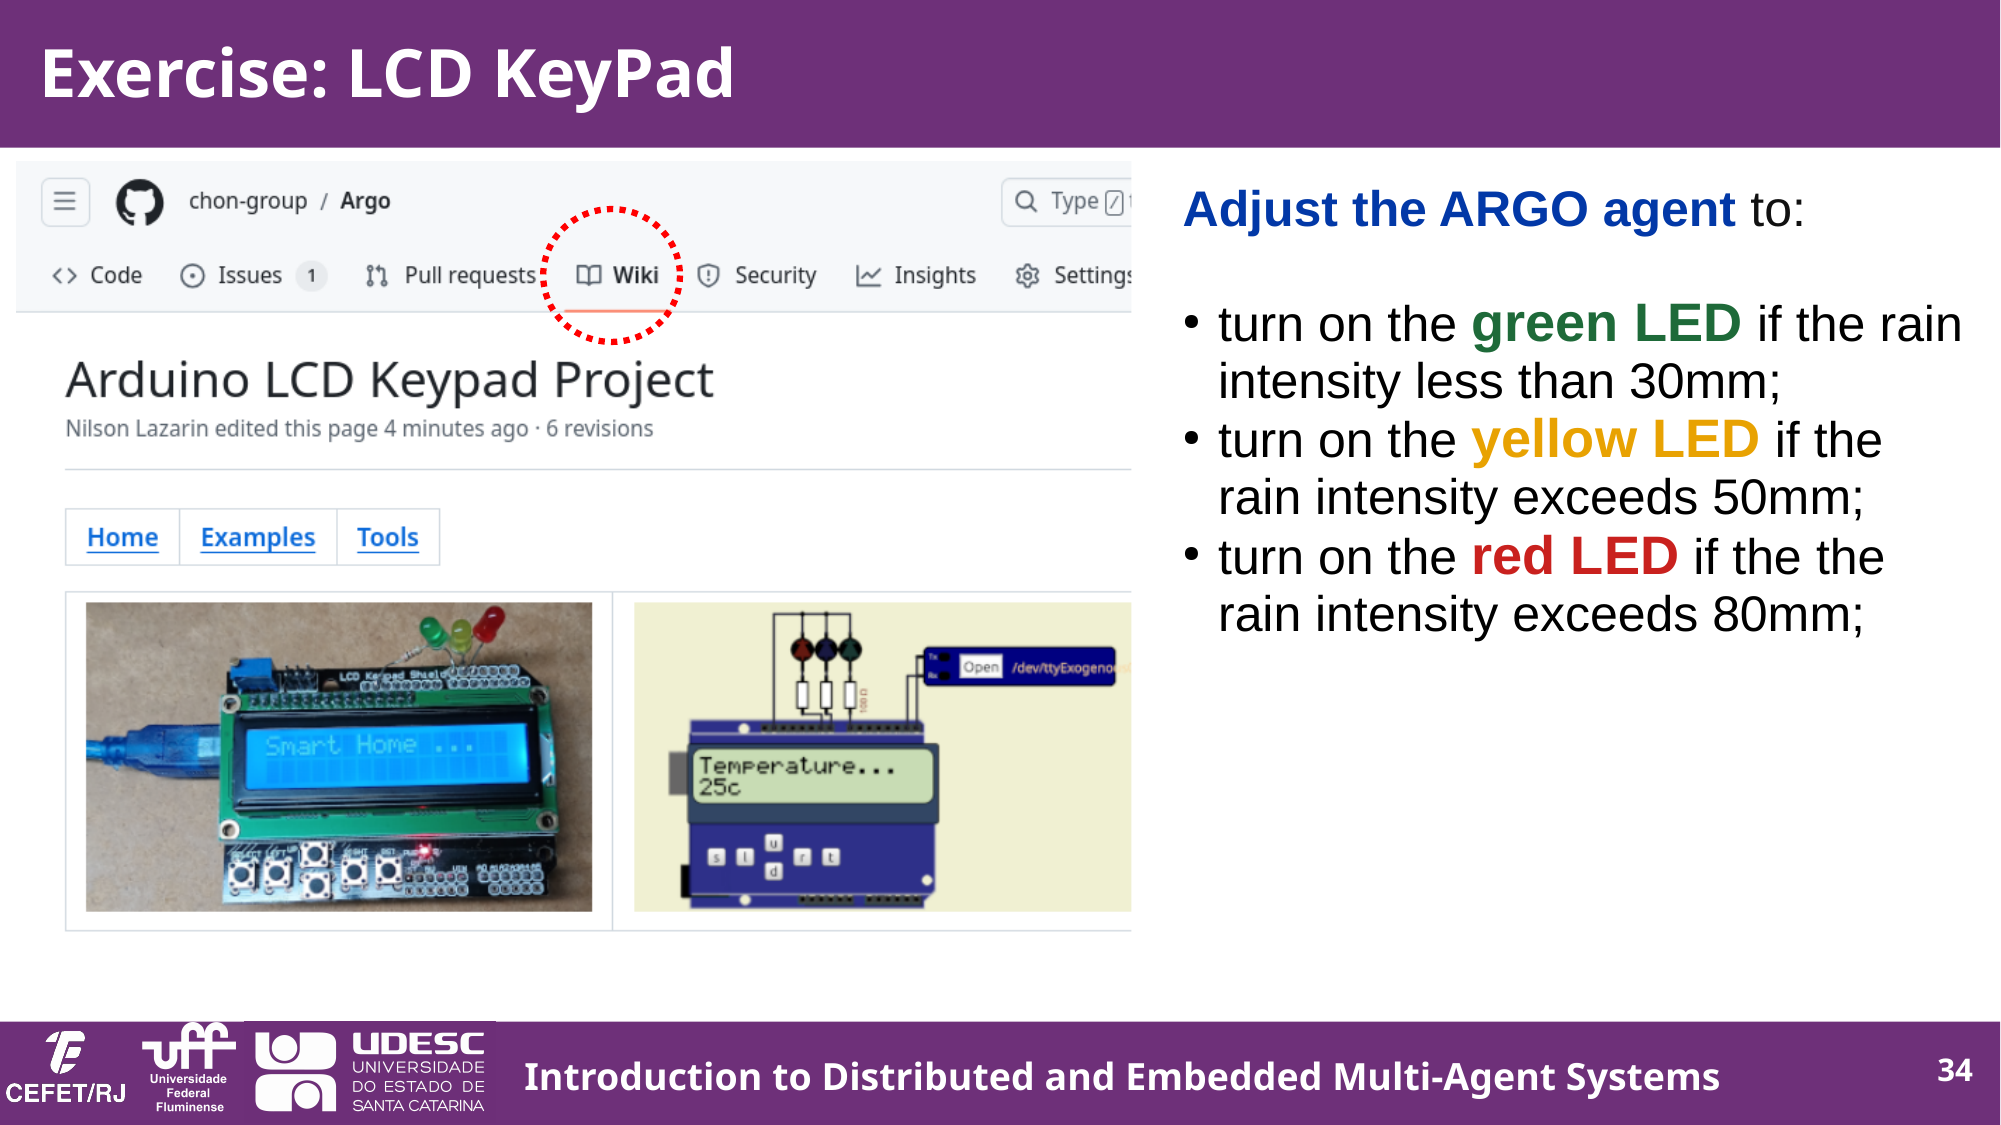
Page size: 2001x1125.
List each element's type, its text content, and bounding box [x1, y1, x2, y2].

picture [16, 161, 1132, 932]
picture [141, 1021, 237, 1117]
picture [6, 1009, 125, 1125]
text_box Adjust the ARGO agent to: turn on the green LED if the rain intensity less than 30mm; turn on the yellow LED if the rain intensity exceeds 50mm; turn on the red LED if the the rain intensity exceeds 80mm; [1167, 173, 1989, 975]
picture [244, 1021, 496, 1123]
text_box Exercise: LCD KeyPad [25, 23, 1999, 119]
